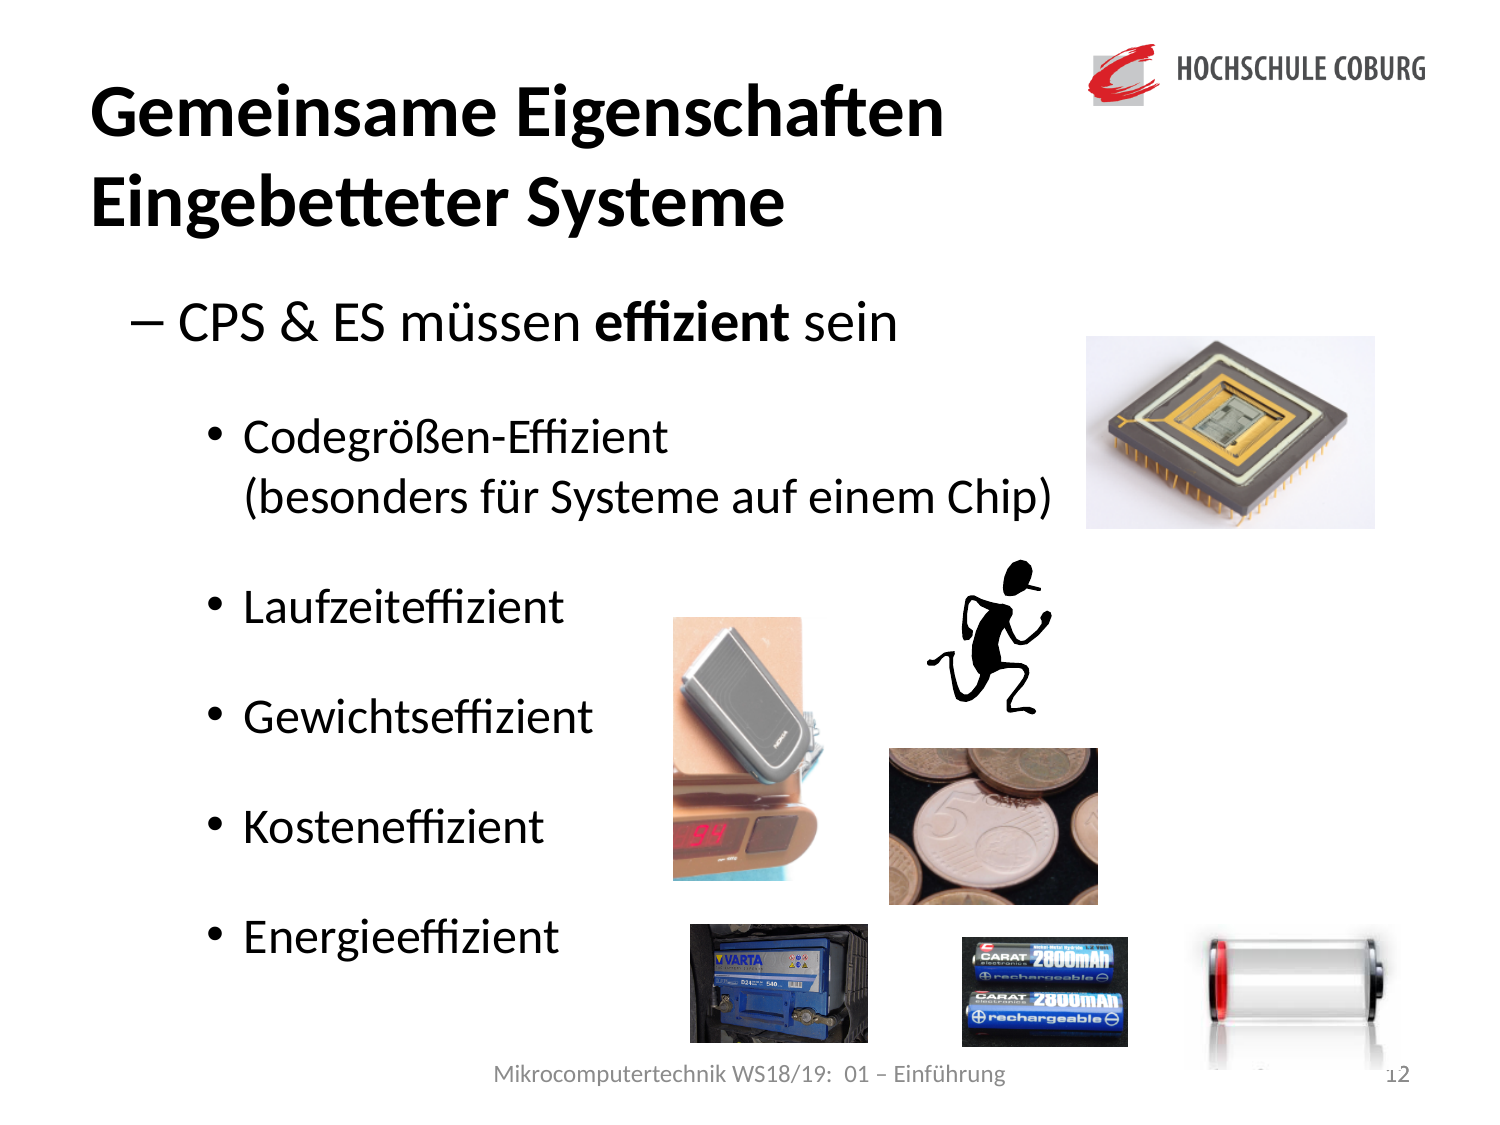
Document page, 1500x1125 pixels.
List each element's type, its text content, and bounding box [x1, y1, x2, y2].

picture [927, 559, 1052, 715]
picture [1086, 336, 1375, 529]
picture [962, 937, 1128, 1047]
picture [889, 748, 1098, 905]
picture [1088, 44, 1425, 106]
title Gemeinsame Eigenschaften Eingebetteter Systeme [75, 45, 1425, 259]
text_box CPS & ES müssen effizient sein Codegrößen-Effizient (besonders für Systeme auf einem Chip) Laufzeiteffizient Gewichtseffizient Kosteneffizient Energieeffizient [41, 276, 1425, 1010]
picture [673, 617, 827, 881]
picture [690, 924, 868, 1043]
picture [1184, 924, 1401, 1070]
slide_number <number> [1074, 1042, 1425, 1103]
